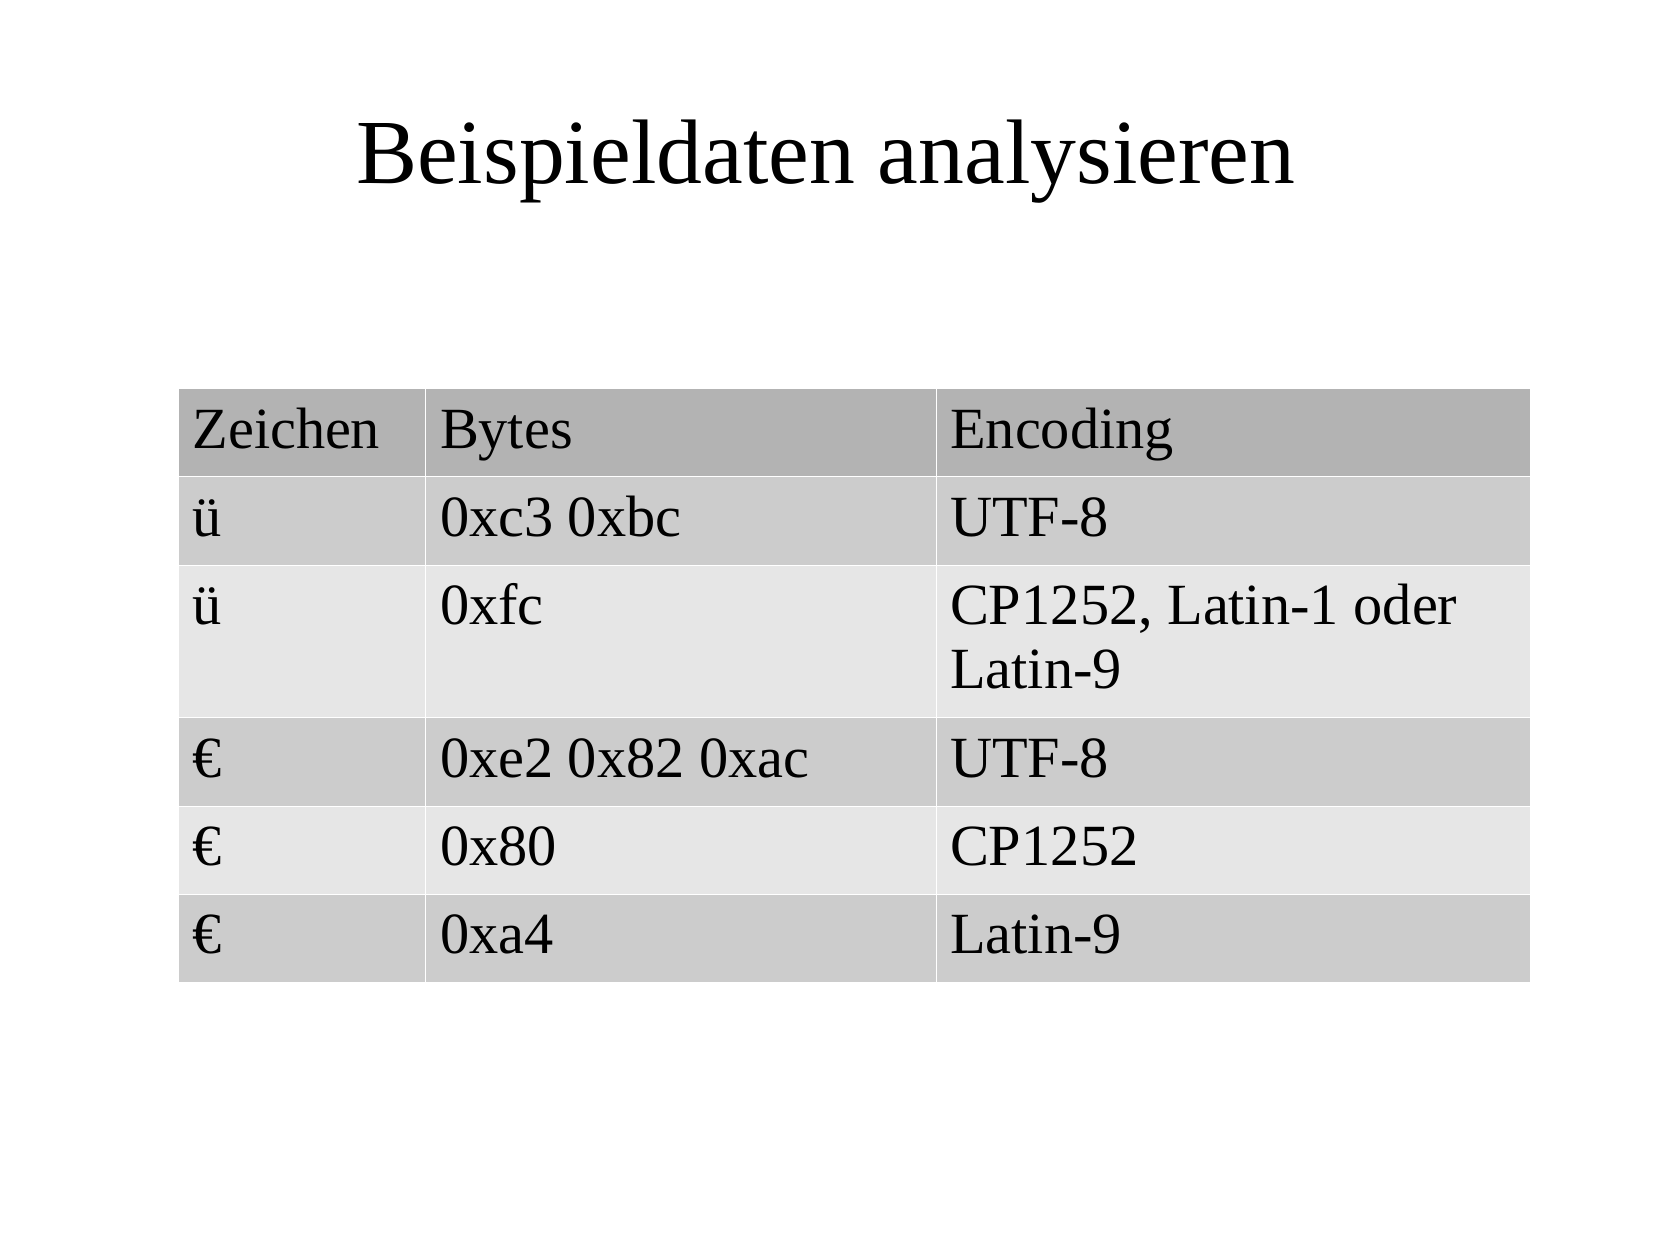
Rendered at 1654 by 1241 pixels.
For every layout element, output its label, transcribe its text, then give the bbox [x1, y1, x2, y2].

table_cell CP1252, Latin-1 oder Latin-9 [937, 566, 1530, 717]
table_cell 0x80 [426, 807, 936, 894]
table_cell € [179, 895, 425, 982]
table_cell € [179, 807, 425, 894]
table_cell UTF-8 [937, 477, 1530, 565]
table_cell Latin-9 [937, 895, 1530, 982]
table_header Encoding [937, 389, 1530, 476]
table_cell € [179, 718, 425, 806]
table_cell UTF-8 [937, 718, 1530, 806]
table_header Bytes [426, 389, 936, 476]
table_cell 0xe2 0x82 0xac [426, 718, 936, 806]
table_header Zeichen [179, 389, 425, 476]
table_cell 0xc3 0xbc [426, 477, 936, 565]
table_cell ü [179, 477, 425, 565]
table_cell 0xfc [426, 566, 936, 717]
title Beispieldaten analysieren [82, 49, 1571, 257]
table_cell 0xa4 [426, 895, 936, 982]
table_cell ü [179, 566, 425, 717]
table_cell CP1252 [937, 807, 1530, 894]
